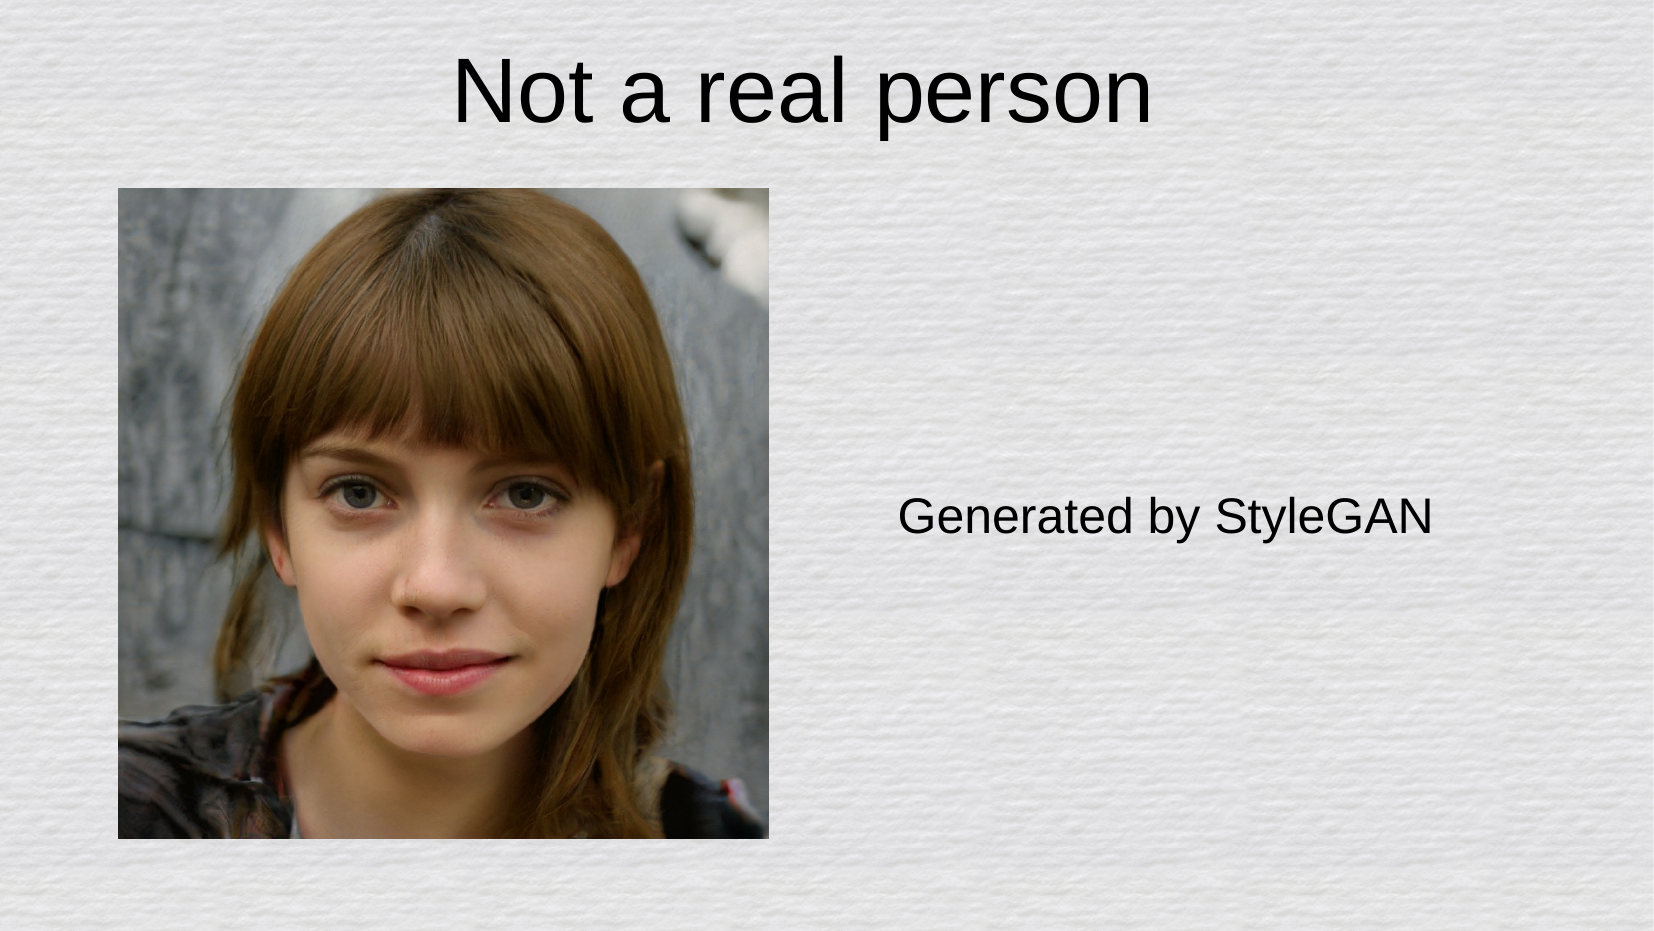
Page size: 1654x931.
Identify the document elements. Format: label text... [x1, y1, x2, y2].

picture [0, 0, 1654, 931]
title Not a real person [94, 0, 1512, 193]
title Generated by StyleGAN [897, 377, 1477, 656]
